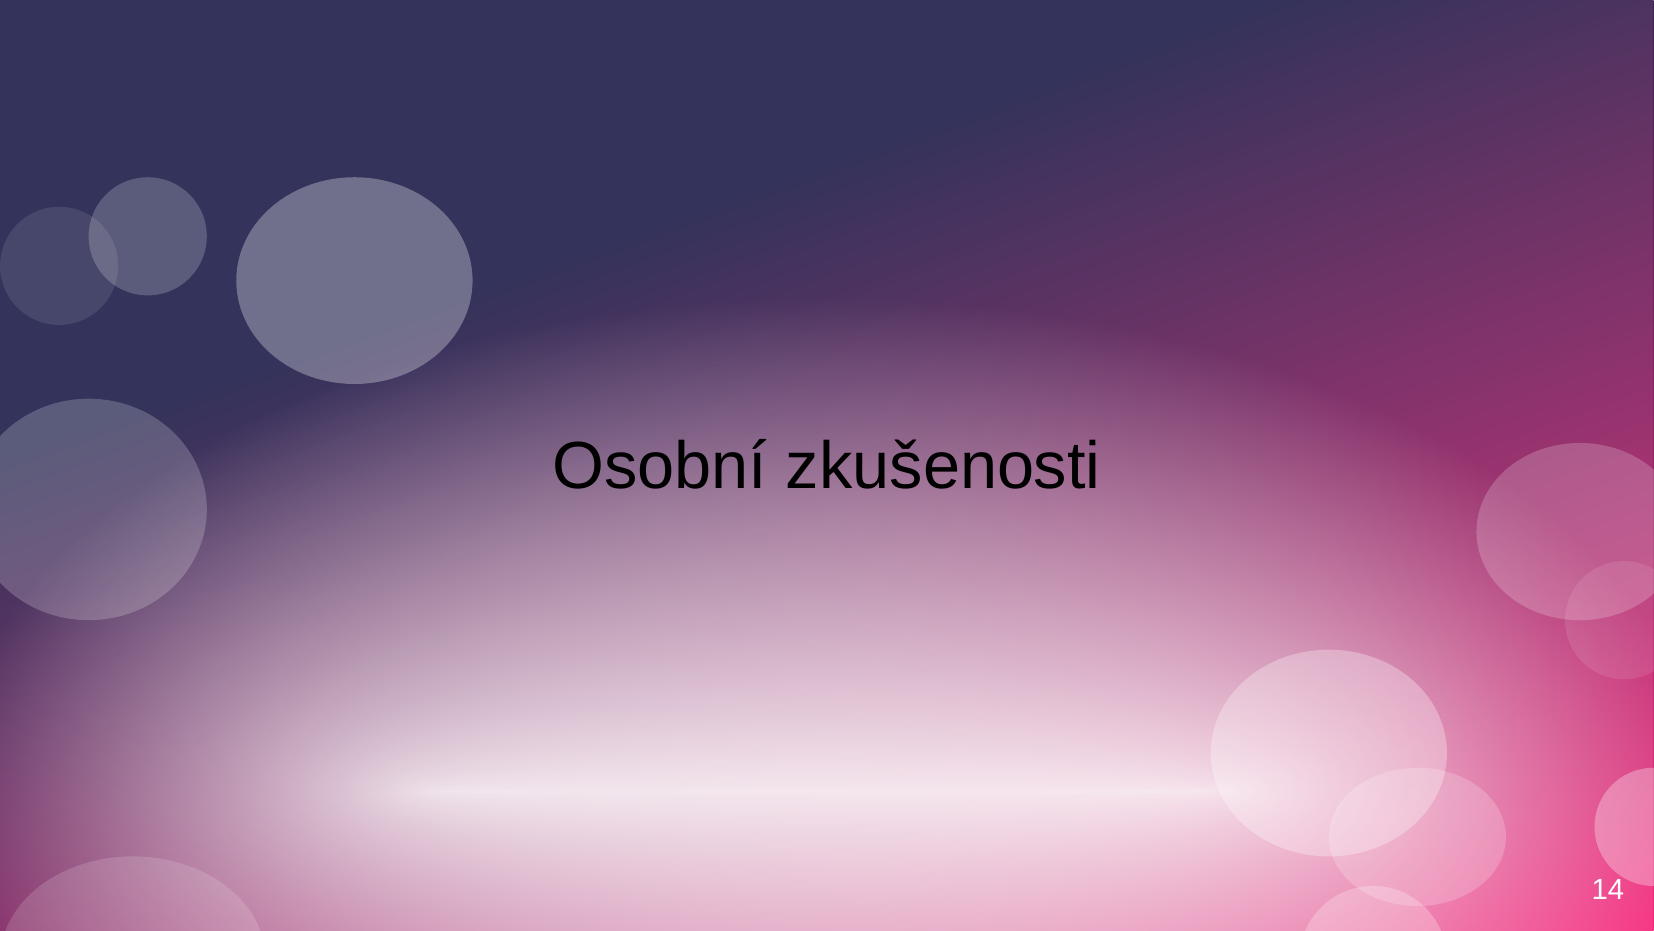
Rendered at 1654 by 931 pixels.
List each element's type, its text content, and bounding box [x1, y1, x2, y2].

text_box Osobní zkušenosti [376, 258, 1277, 672]
